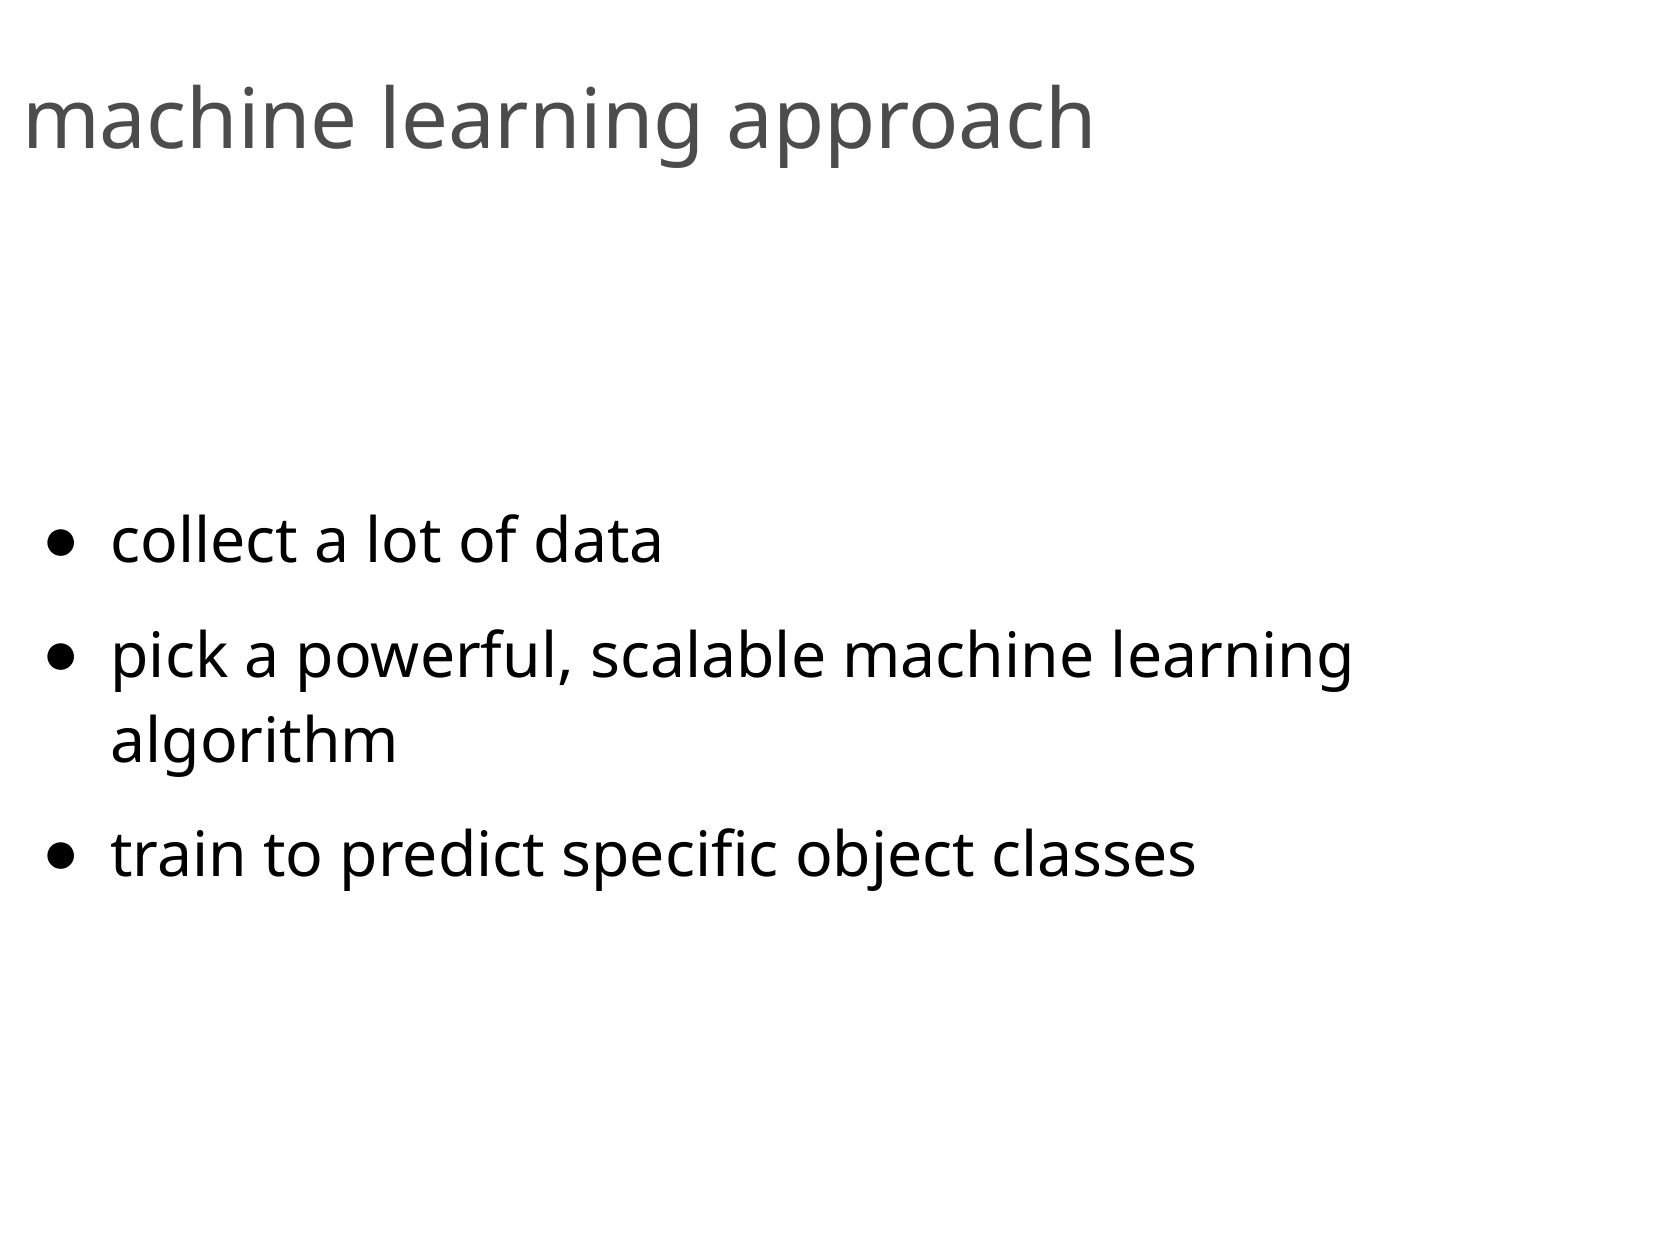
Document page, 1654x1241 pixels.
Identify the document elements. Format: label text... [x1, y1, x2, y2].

title machine learning approach [22, 19, 1654, 213]
list collect a lot of data pick a powerful, scalable machine learning algorithm train to predict specific object classes [25, 226, 1654, 1166]
